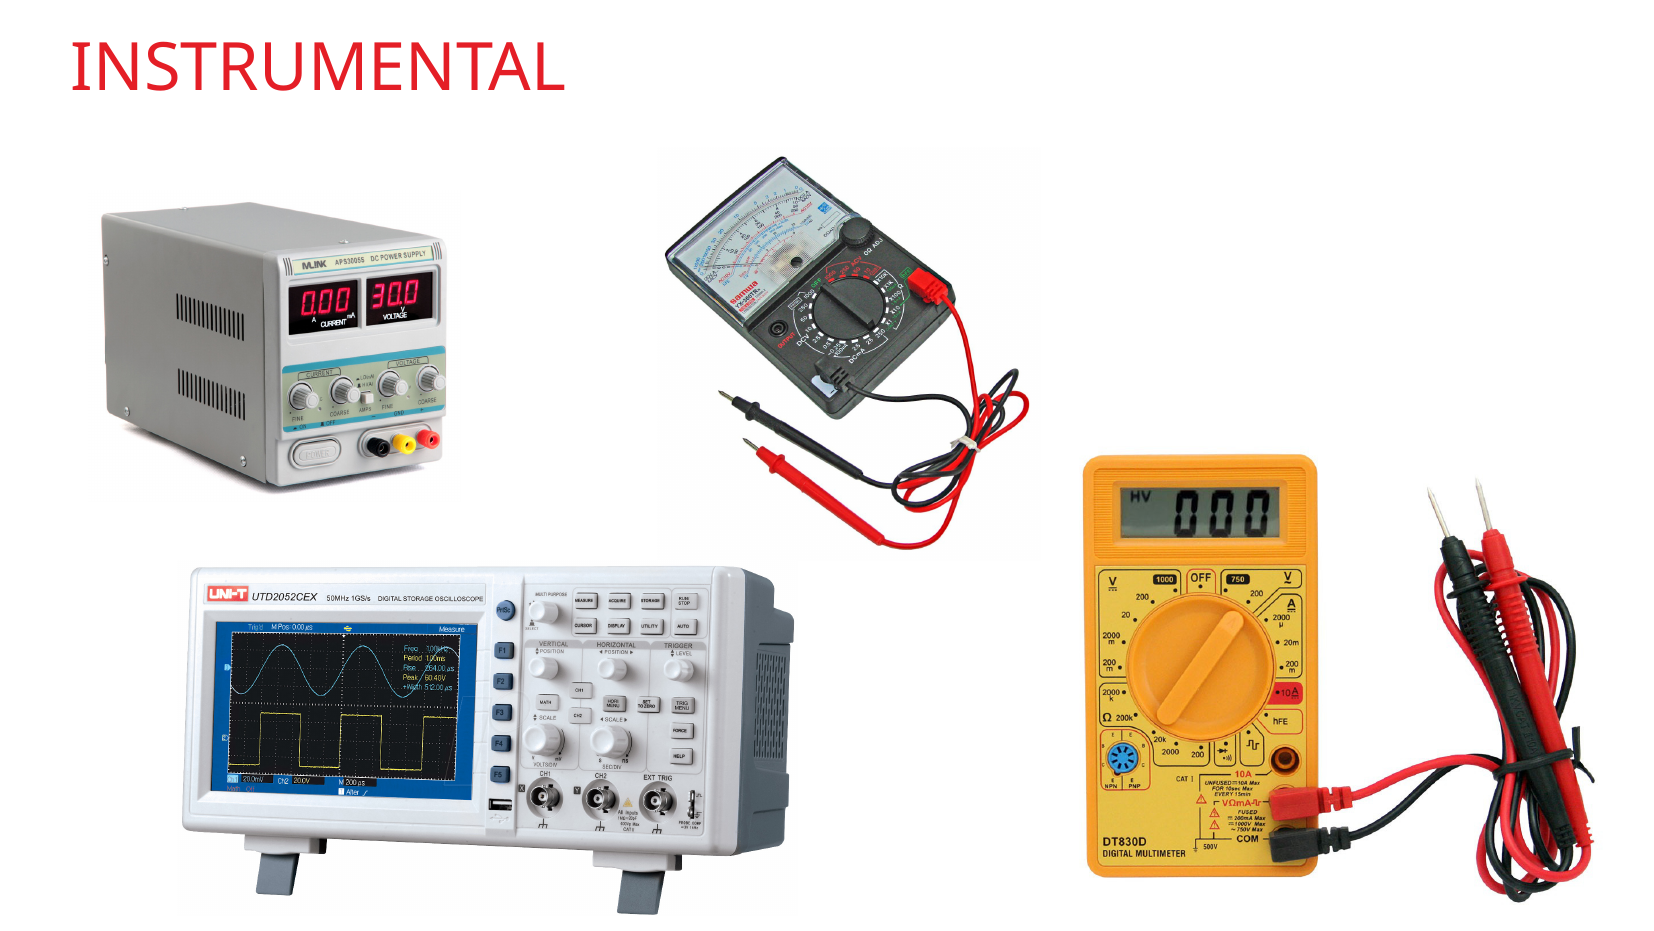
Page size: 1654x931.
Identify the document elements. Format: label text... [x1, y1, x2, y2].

title INSTRUMENTAL [70, 11, 1347, 118]
picture [1061, 437, 1625, 916]
picture [177, 147, 1041, 916]
picture [88, 190, 461, 502]
